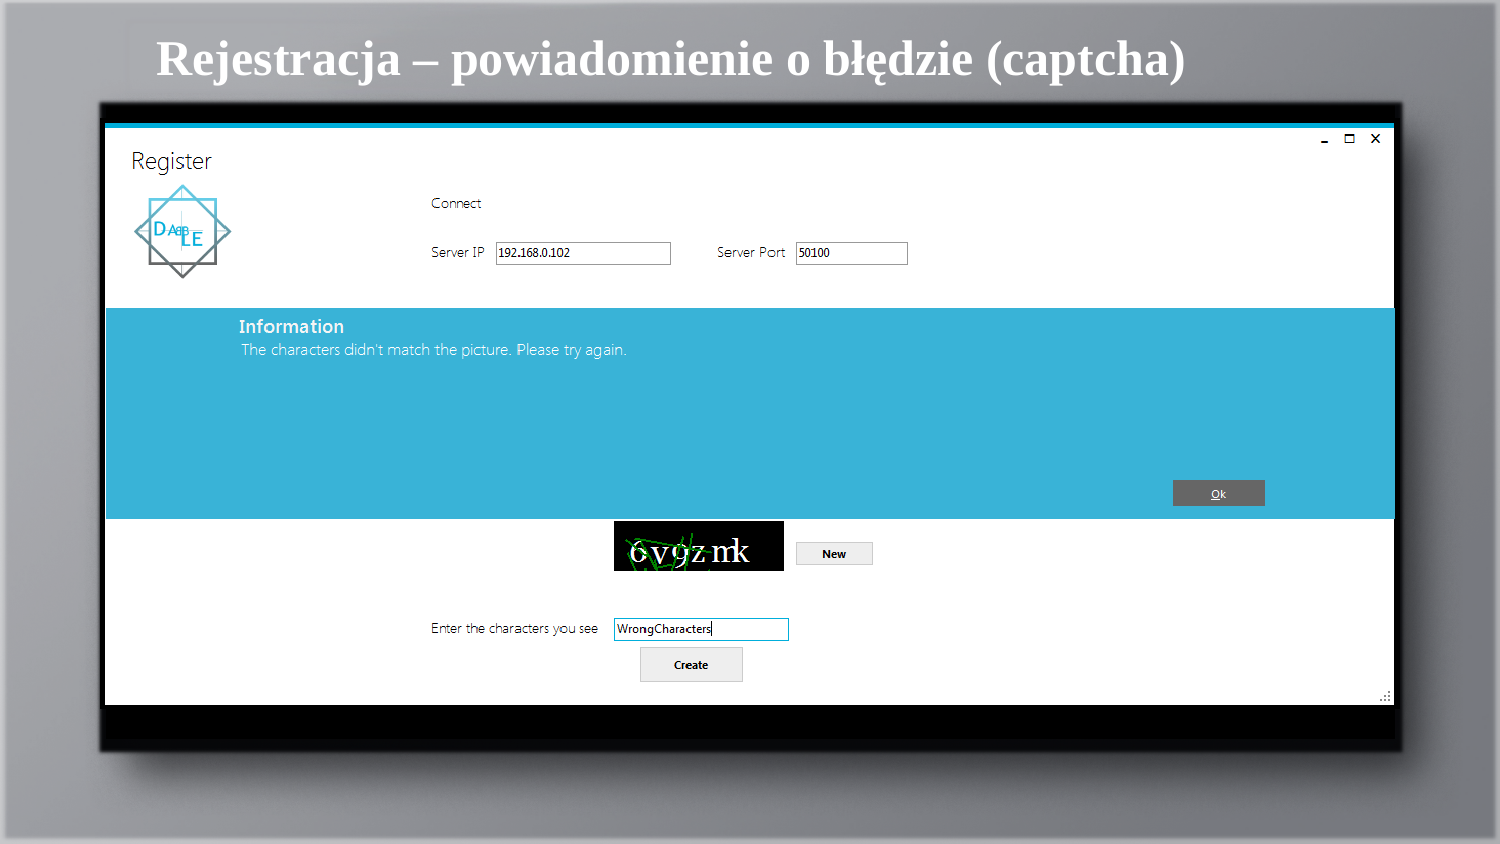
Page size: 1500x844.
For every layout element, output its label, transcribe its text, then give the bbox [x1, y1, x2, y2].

picture [0, 0, 1500, 844]
text_box Rejestracja – powiadomienie o błędzie (captcha) [141, 23, 1382, 118]
